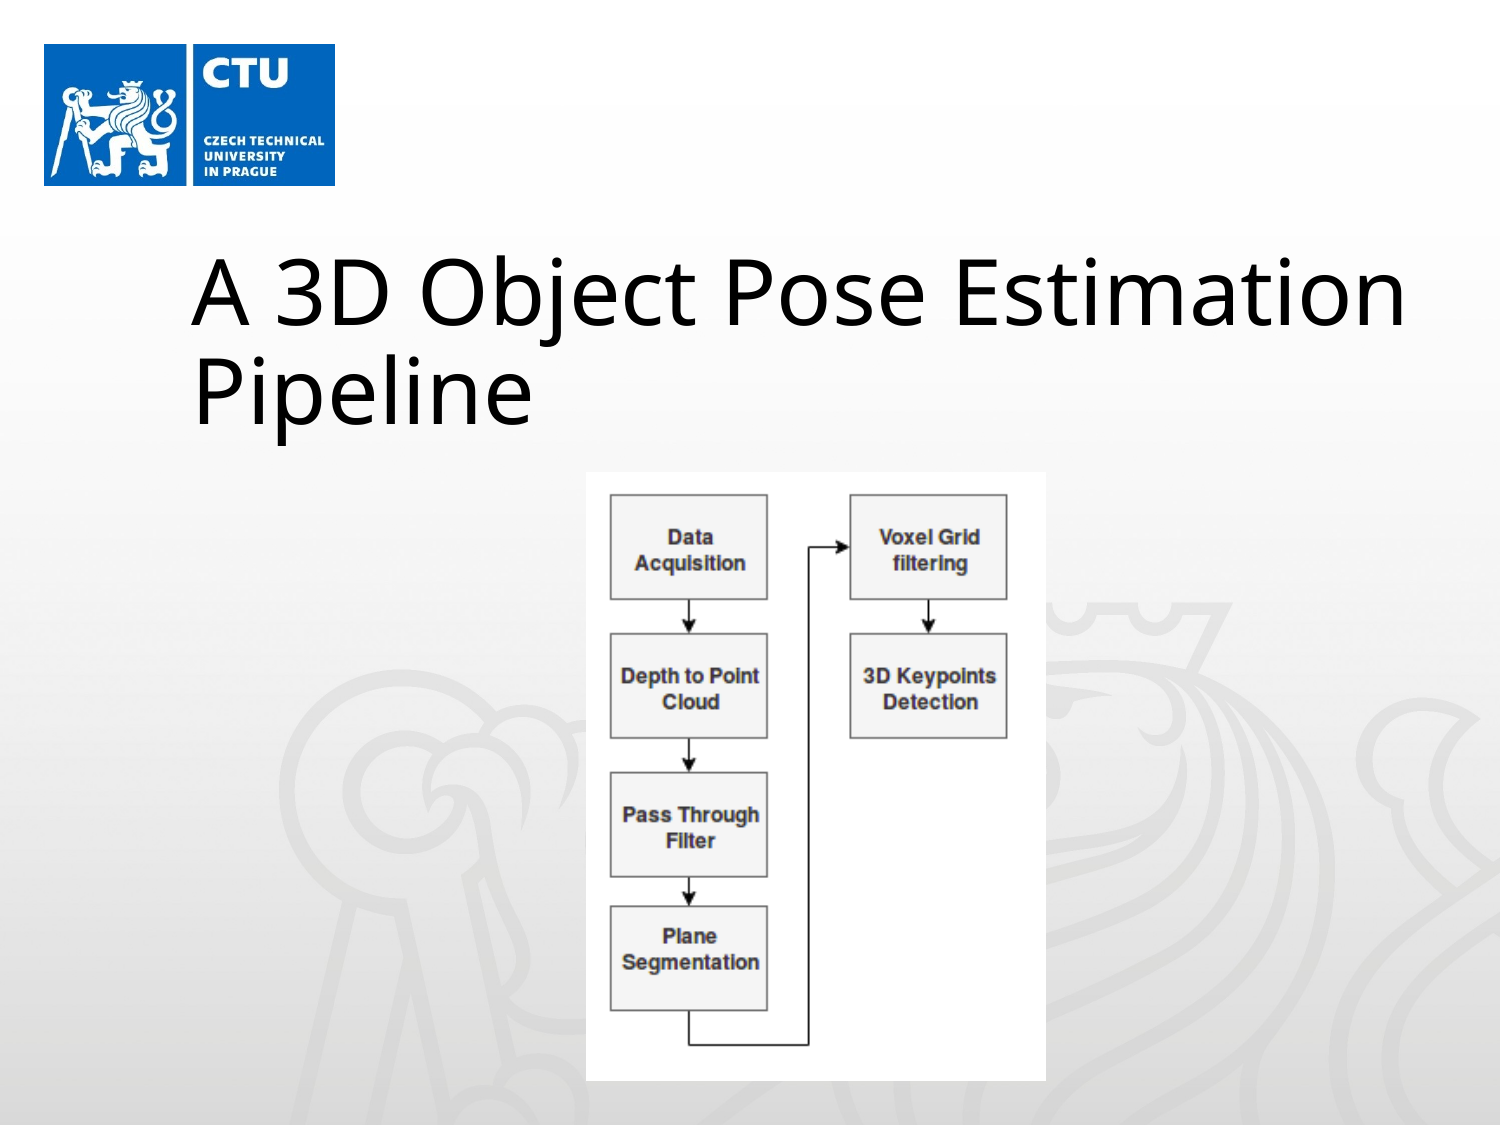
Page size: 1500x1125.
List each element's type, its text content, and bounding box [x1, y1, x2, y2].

title A 3D Object Pose Estimation Pipeline [177, 232, 1456, 458]
picture [0, 0, 1500, 1125]
